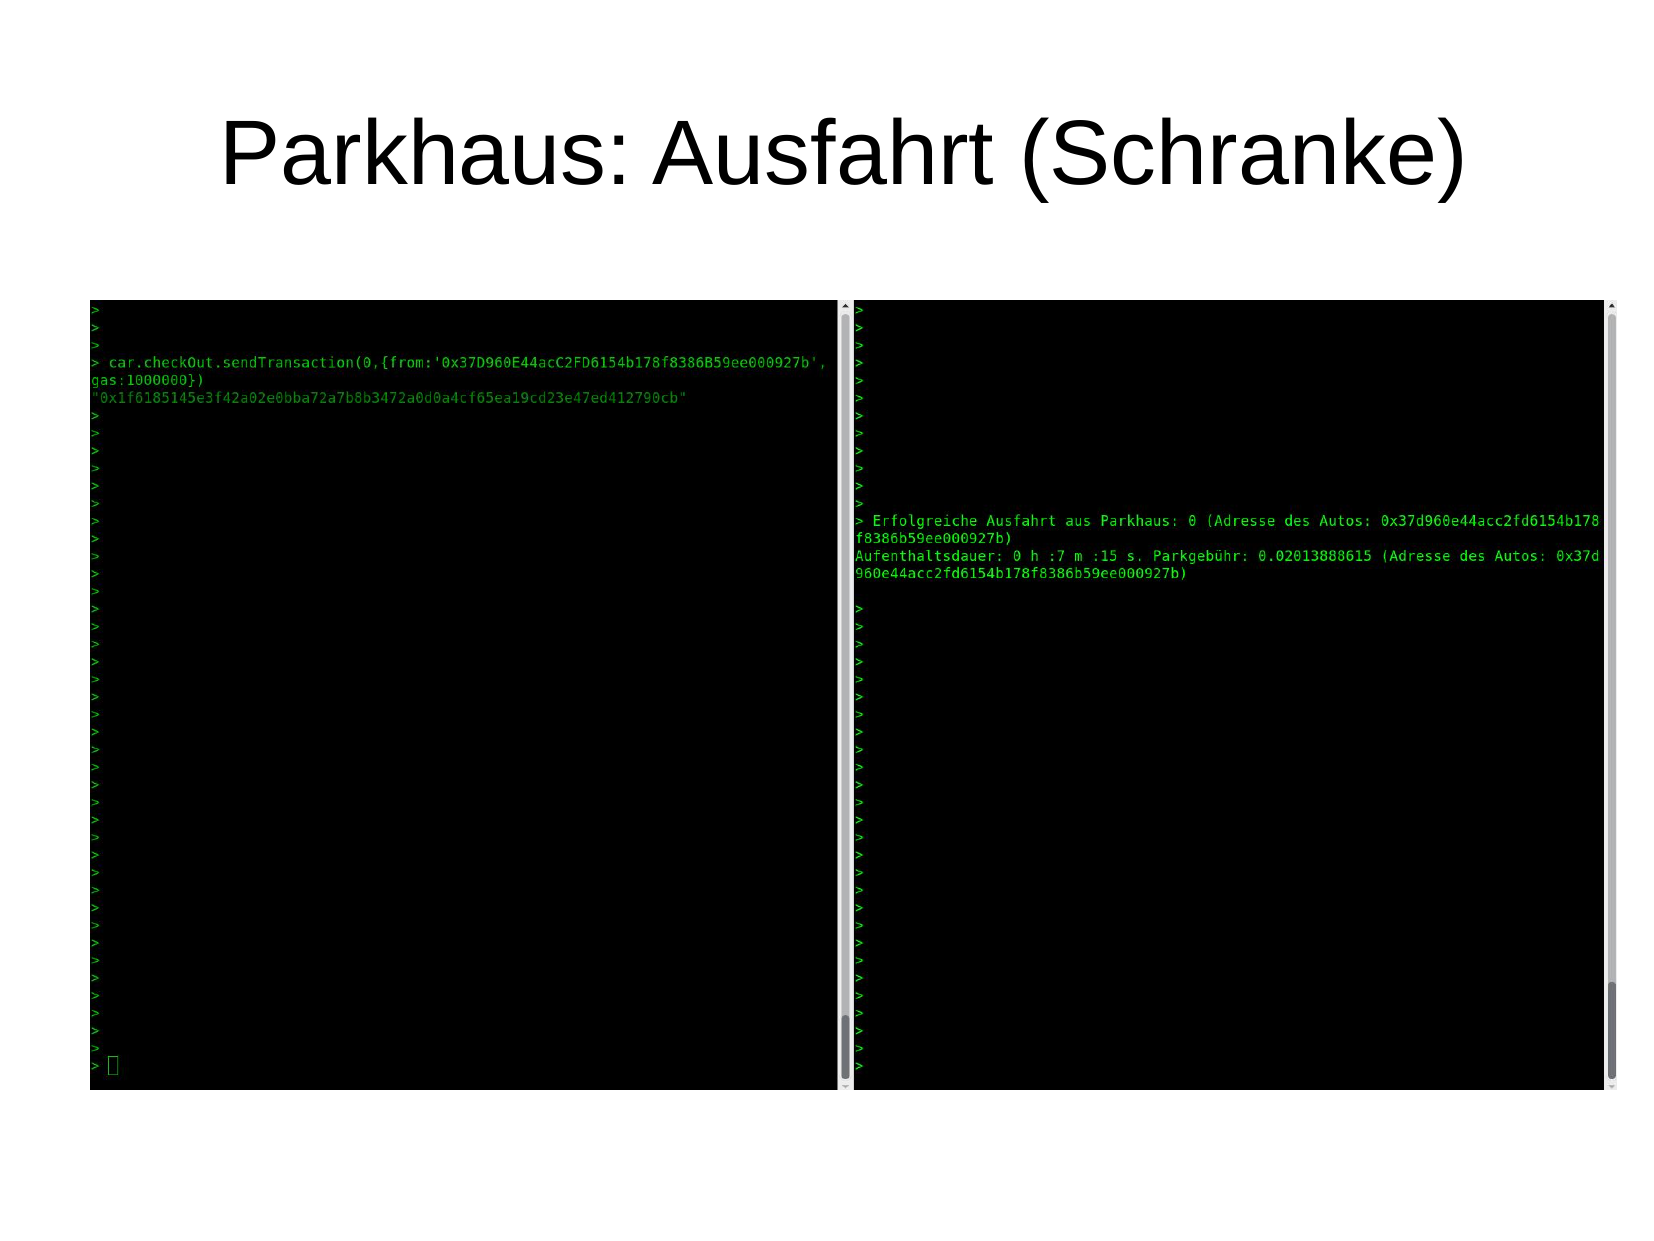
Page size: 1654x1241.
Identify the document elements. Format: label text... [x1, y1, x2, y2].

title Parkhaus: Ausfahrt (Schranke) [82, 49, 1571, 257]
picture [90, 300, 1617, 1090]
